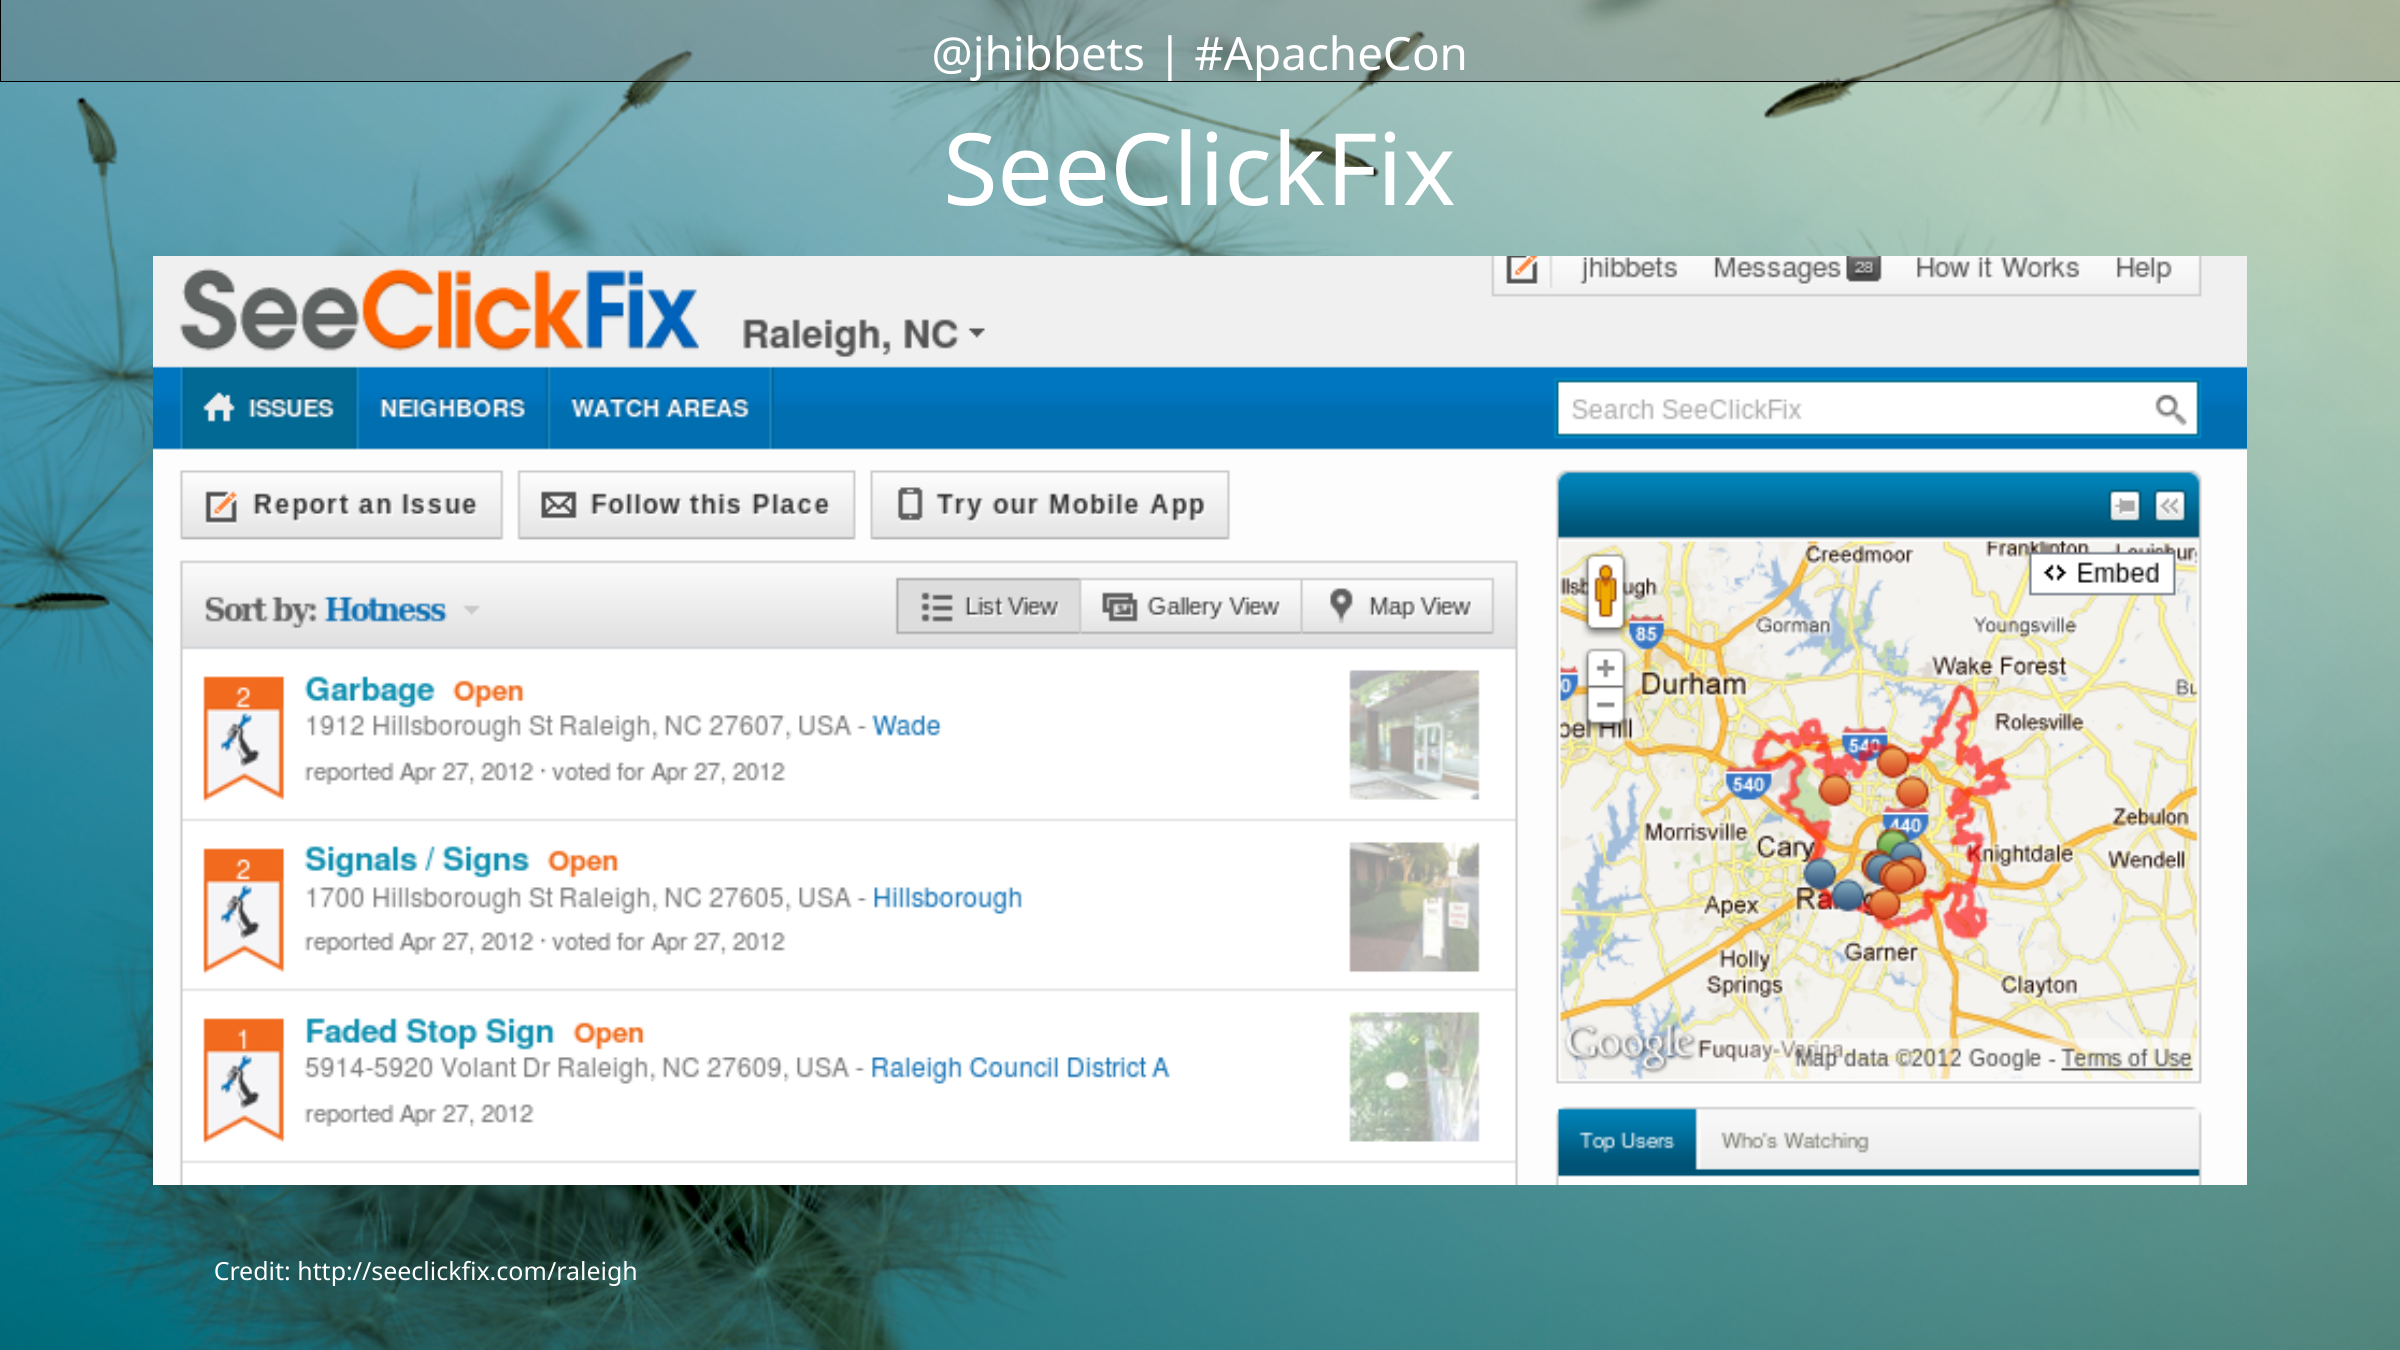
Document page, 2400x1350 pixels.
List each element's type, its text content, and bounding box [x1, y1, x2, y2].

picture [0, 82, 2400, 1350]
title SeeClickFix [120, 53, 2281, 280]
text_box Credit: http://seeclickfix.com/raleigh [199, 1245, 874, 1293]
